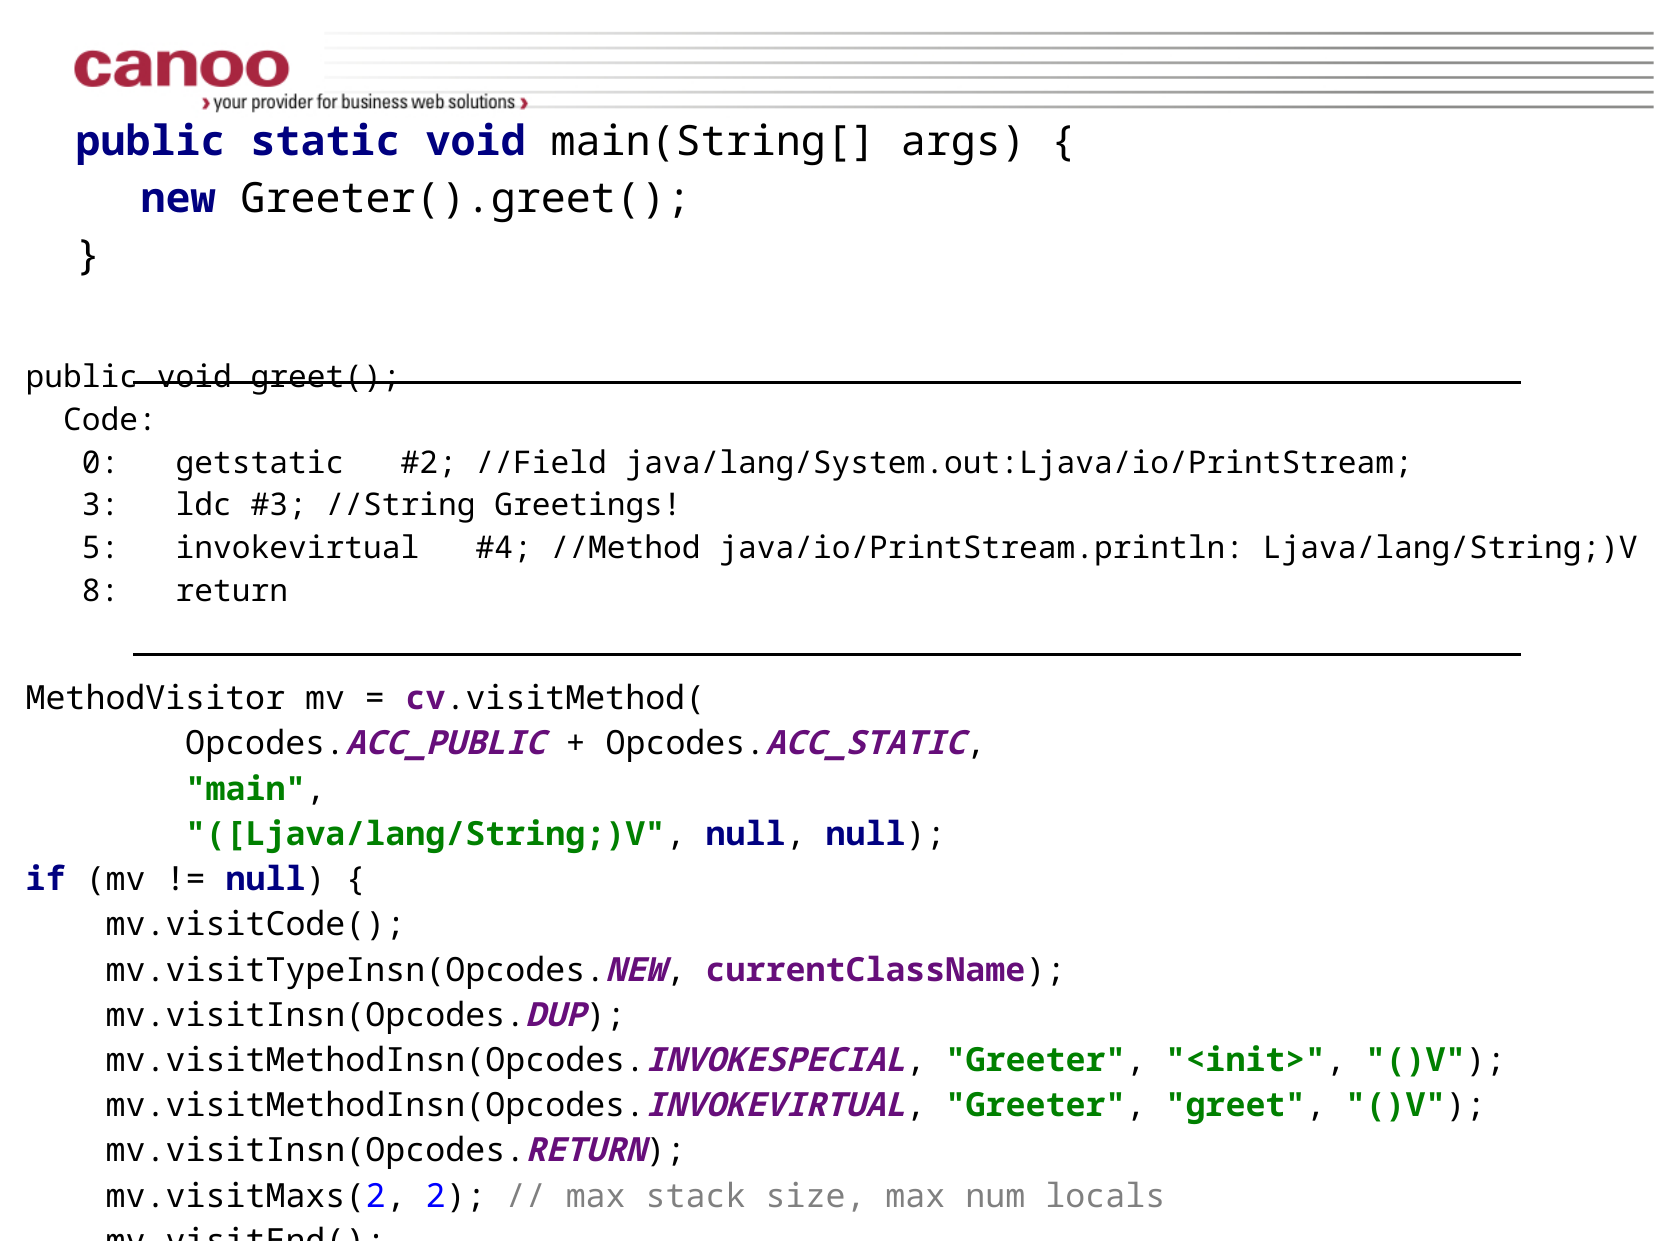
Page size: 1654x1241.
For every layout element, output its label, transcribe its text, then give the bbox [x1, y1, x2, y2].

picture [0, 0, 1654, 166]
subtitle public static void main(String[] args) { new Greeter().greet(); } public void greet(); Code: 0: getstatic #2; //Field java/lang/System.out:Ljava/io/PrintStream; 3: ldc #3; //String Greetings! 5: invokevirtual #4; //Method java/io/PrintStream.println: Ljava/lang/String;)V 8: return MethodVisitor mv = cv.visitMethod( Opcodes.ACC_PUBLIC + Opcodes.ACC_STATIC, "main", "([Ljava/lang/String;)V", null, null); if (mv != null) { mv.visitCode(); mv.visitTypeInsn(Opcodes.NEW, currentClassName); mv.visitInsn(Opcodes.DUP); mv.visitMethodInsn(Opcodes.INVOKESPECIAL, "Greeter", "<init>", "()V"); mv.visitMethodInsn(Opcodes.INVOKEVIRTUAL, "Greeter", "greet", "()V"); mv.visitInsn(Opcodes.RETURN); mv.visitMaxs(2, 2); // max stack size, max num locals mv.visitEnd(); } [25, 179, 1642, 1239]
